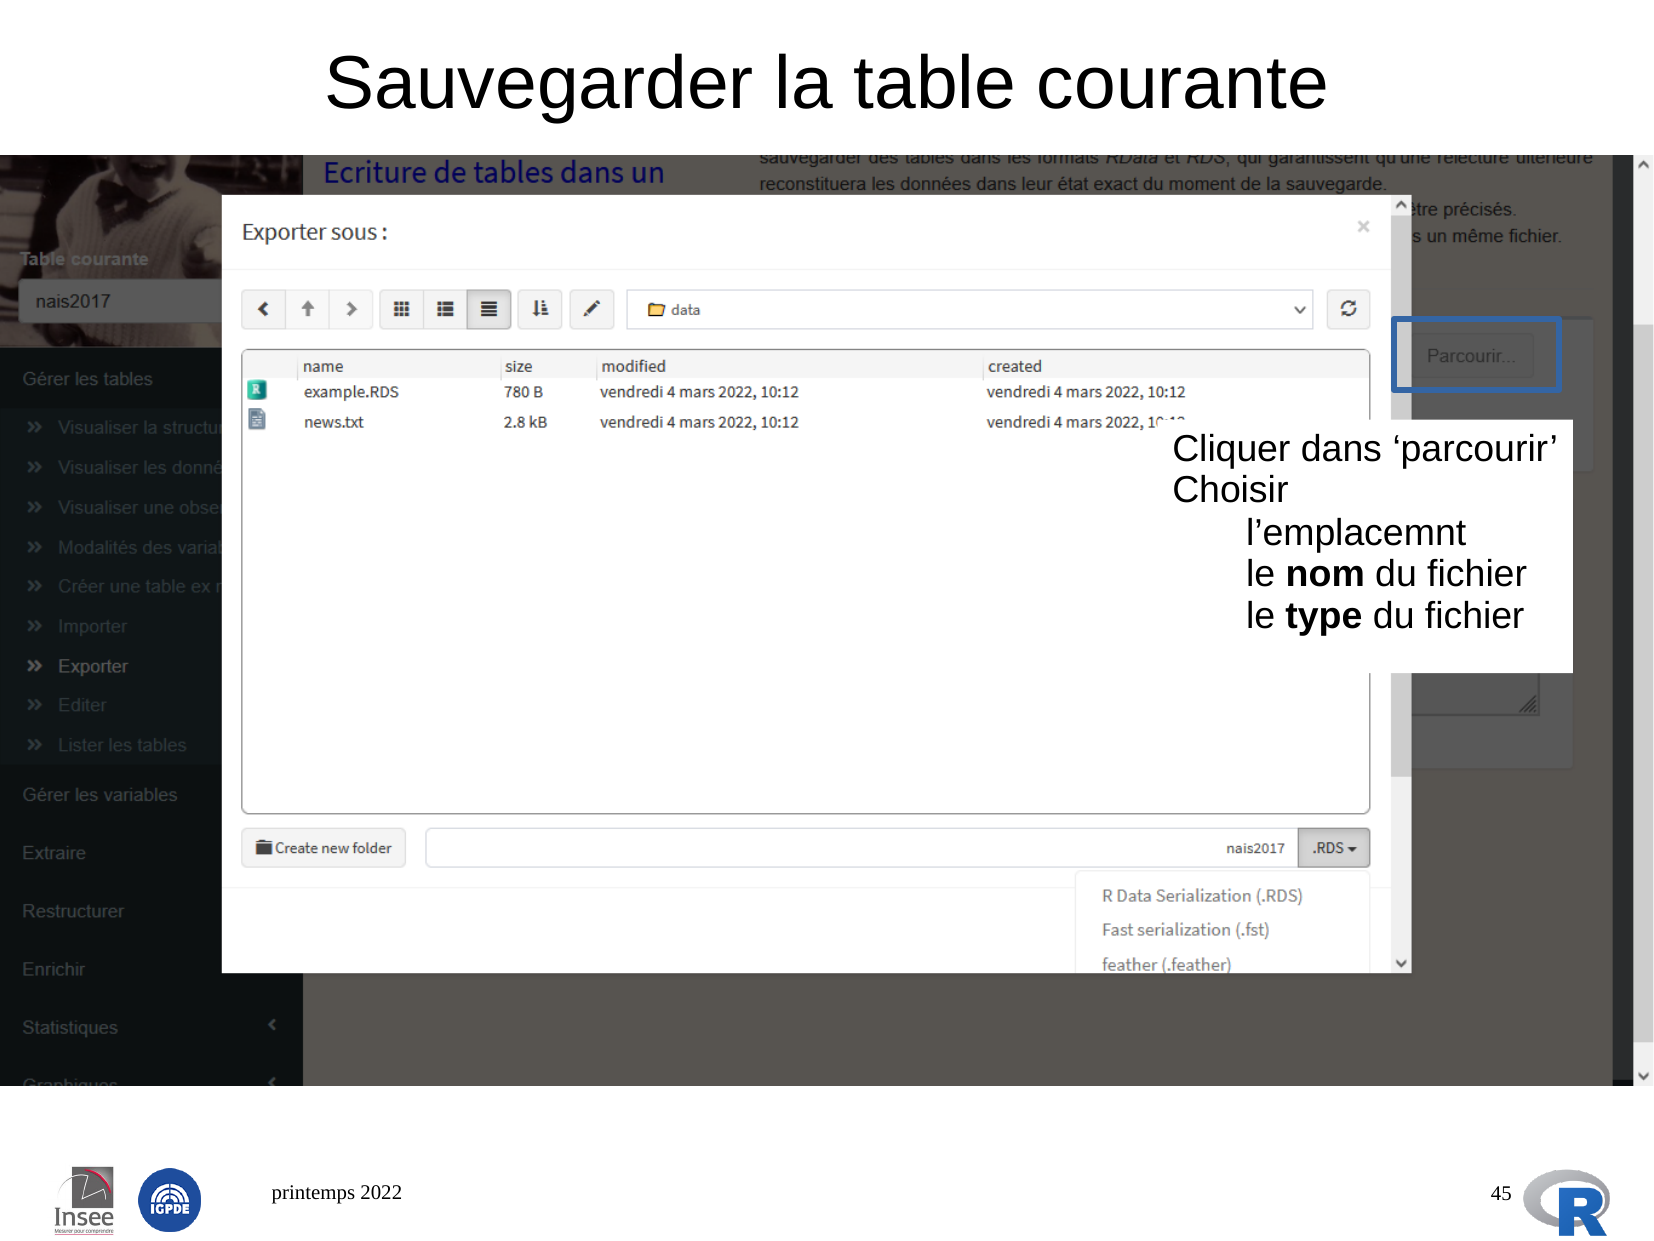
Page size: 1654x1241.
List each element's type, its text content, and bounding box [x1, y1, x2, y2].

title Sauvegarder la table courante [82, 40, 1571, 125]
text_box Cliquer dans ‘parcourir’ Choisir l’emplacemnt le nom du fichier le type du fichier [1157, 419, 1573, 674]
picture [1523, 1169, 1610, 1236]
picture [47, 1163, 120, 1236]
picture [138, 1168, 201, 1232]
picture [0, 155, 1654, 1086]
